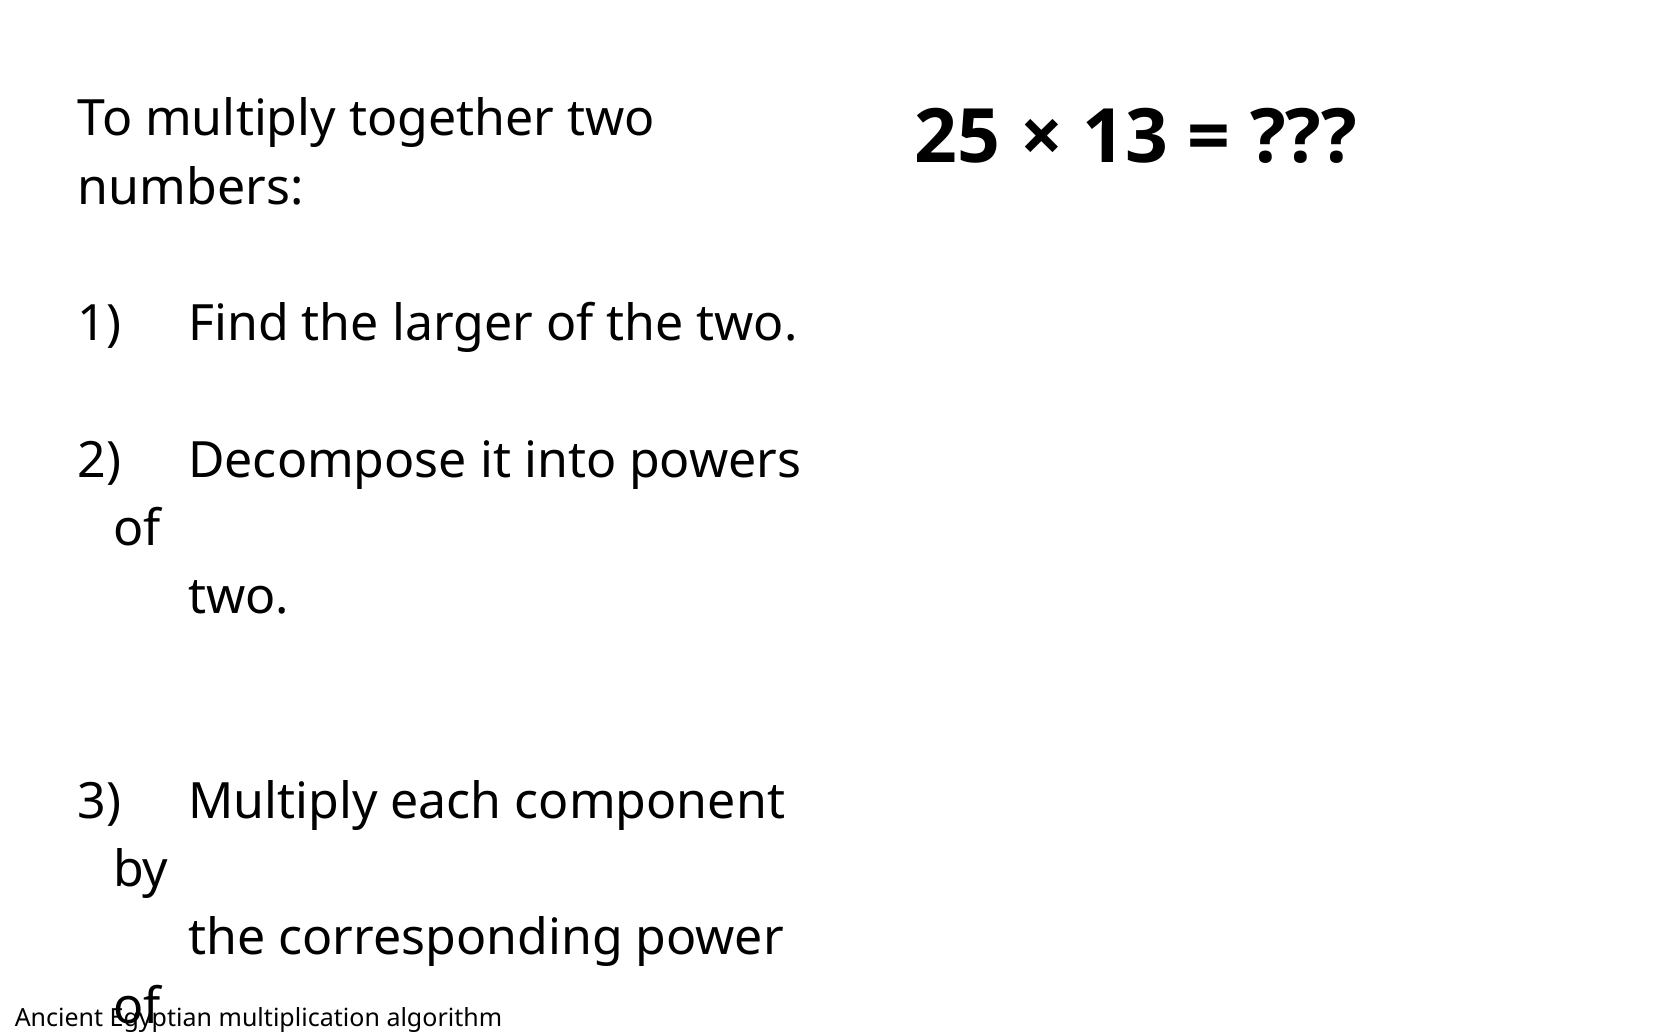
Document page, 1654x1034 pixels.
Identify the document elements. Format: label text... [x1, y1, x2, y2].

text_box Ancient Egyptian multiplication algorithm [0, 992, 713, 1034]
text_box 25 × 13 = ??? [900, 75, 1576, 169]
text_box To multiply together two numbers: Find the larger of the two. Decompose it into powers of two. Multiply each component by the corresponding power of two. Add these together to find the multiple. [63, 75, 851, 976]
